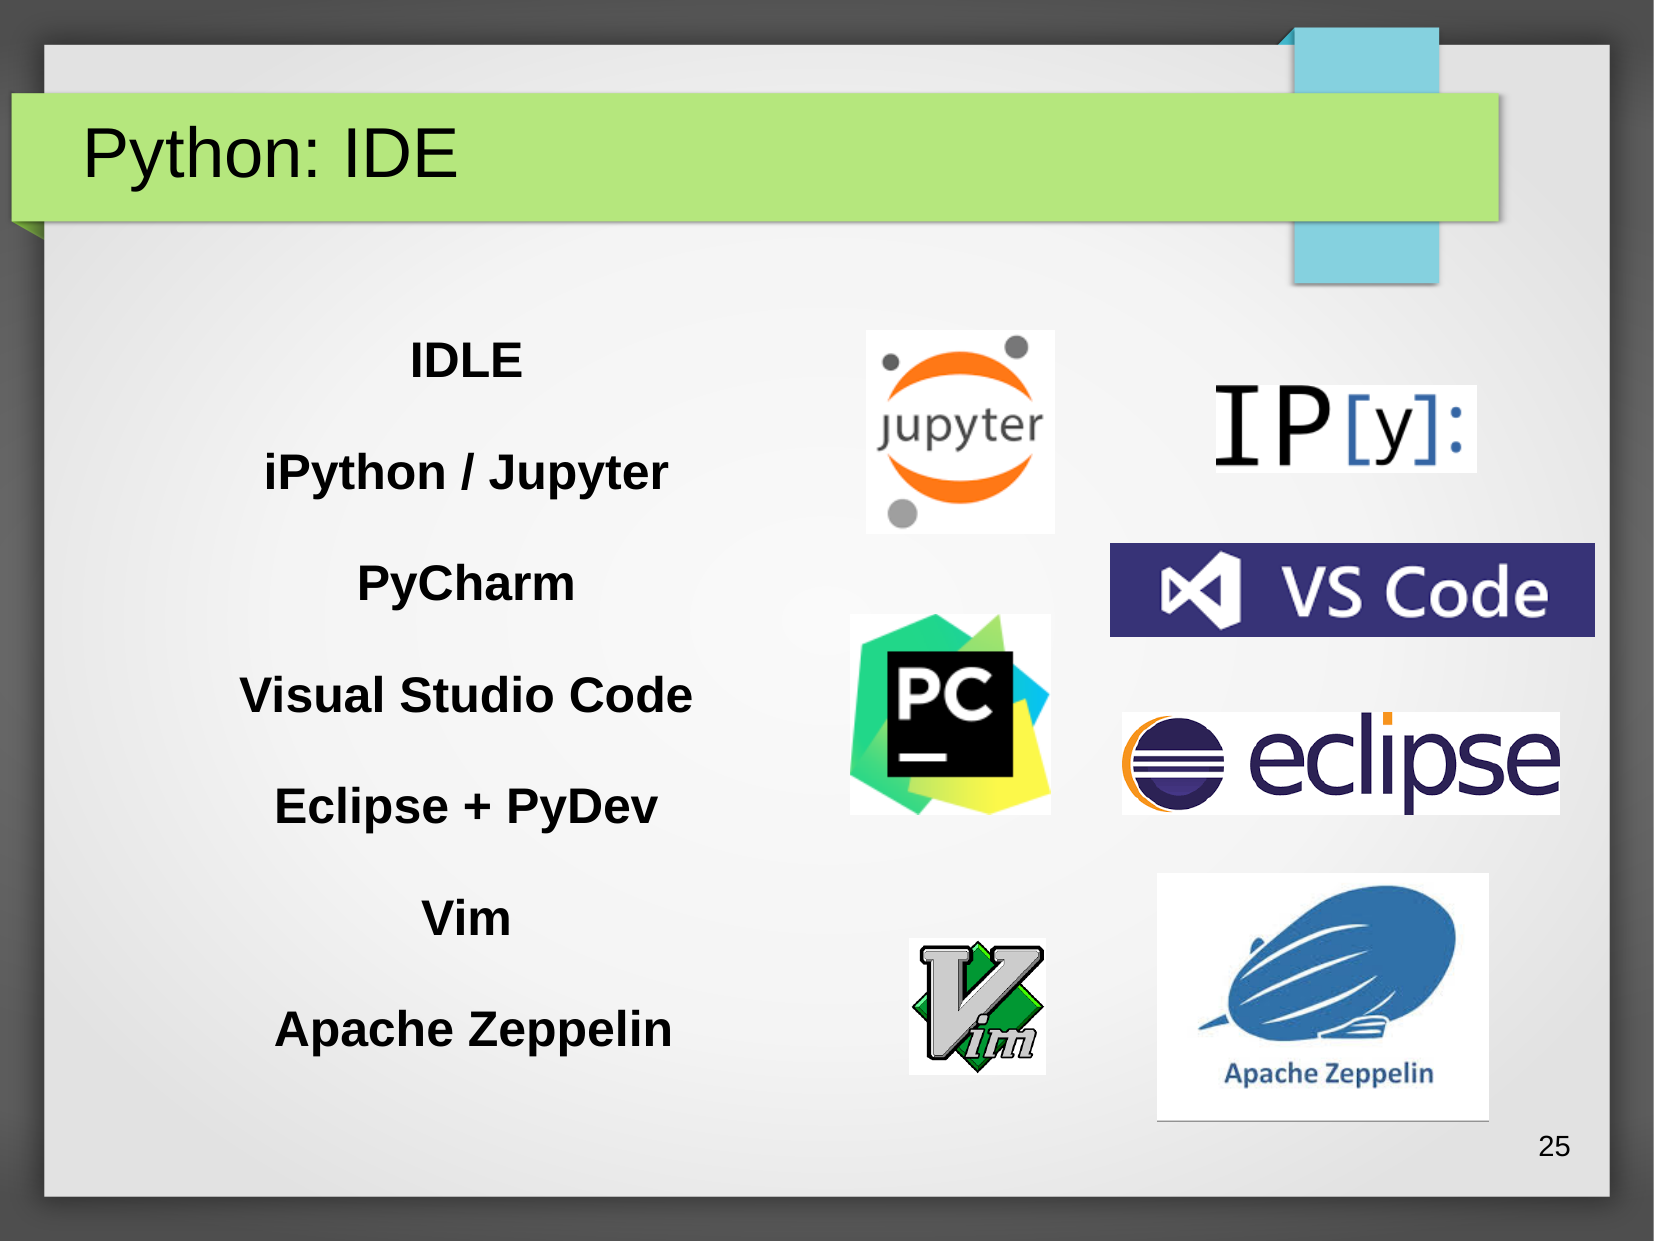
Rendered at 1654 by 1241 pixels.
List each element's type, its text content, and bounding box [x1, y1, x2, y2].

text_box IDLE iPython / Jupyter PyCharm Visual Studio Code Eclipse + PyDev Vim Apache Zeppelin [70, 283, 863, 1106]
title Python: IDE [82, 49, 1571, 257]
picture [0, 0, 1654, 1241]
text_box [418, 923, 880, 1241]
